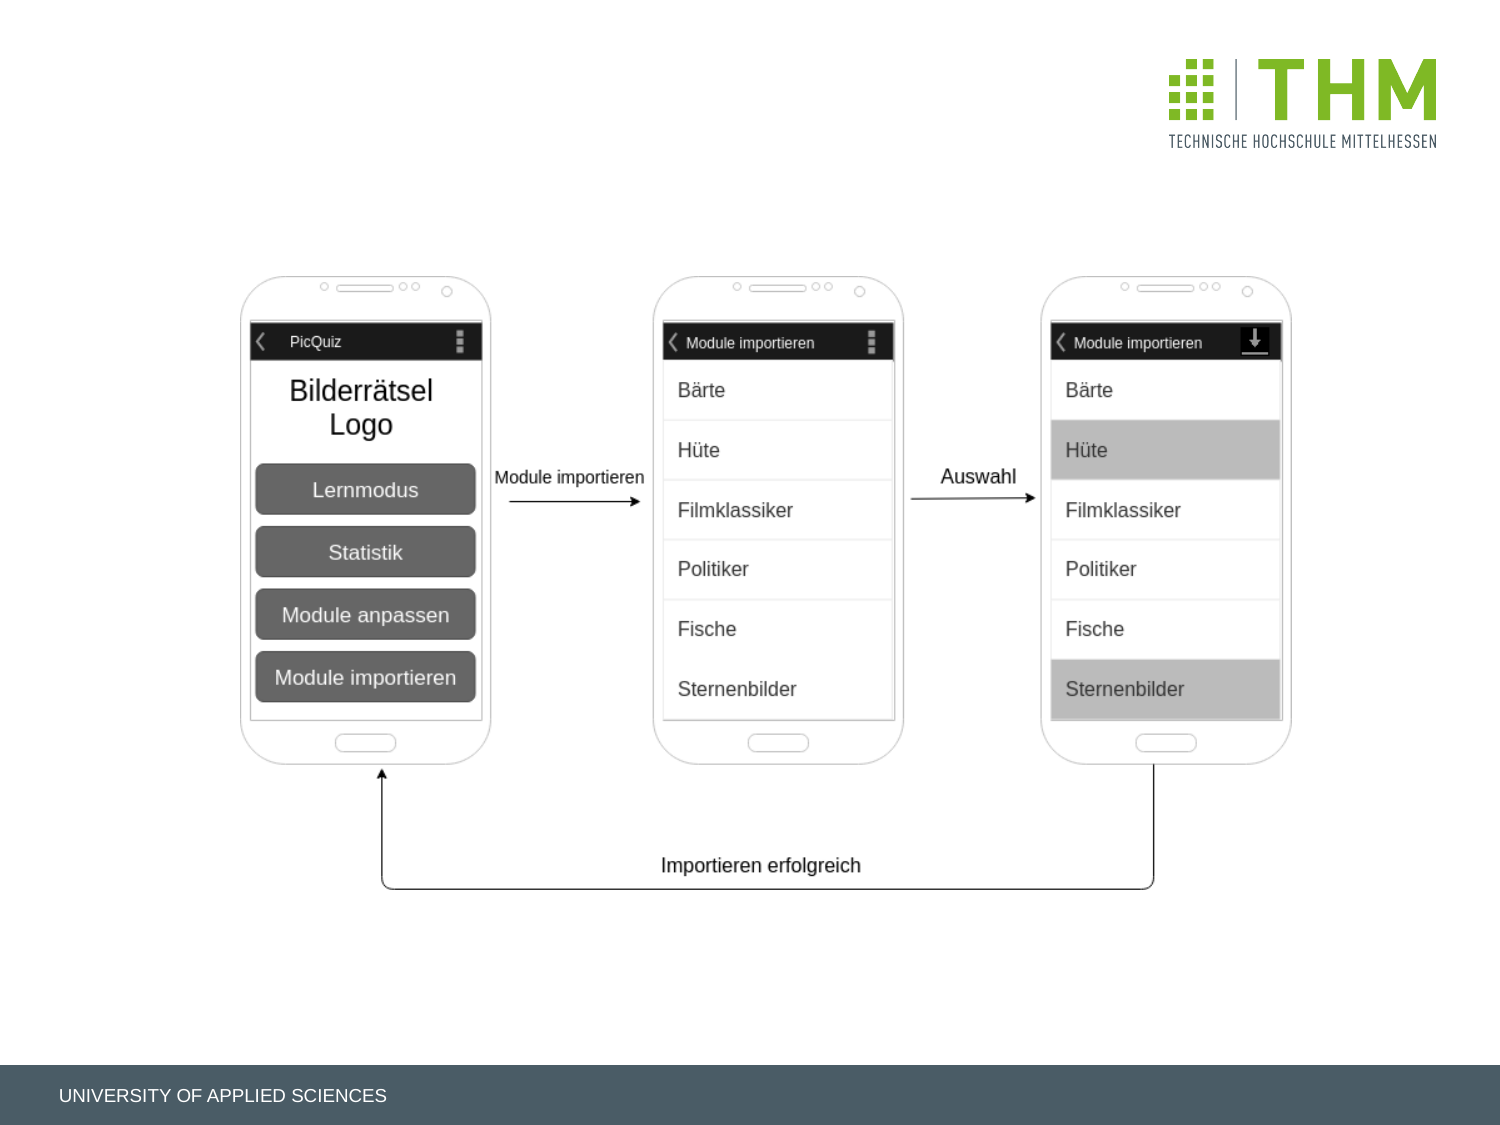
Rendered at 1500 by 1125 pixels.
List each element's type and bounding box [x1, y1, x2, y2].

picture [240, 276, 1292, 901]
picture [1169, 59, 1436, 148]
